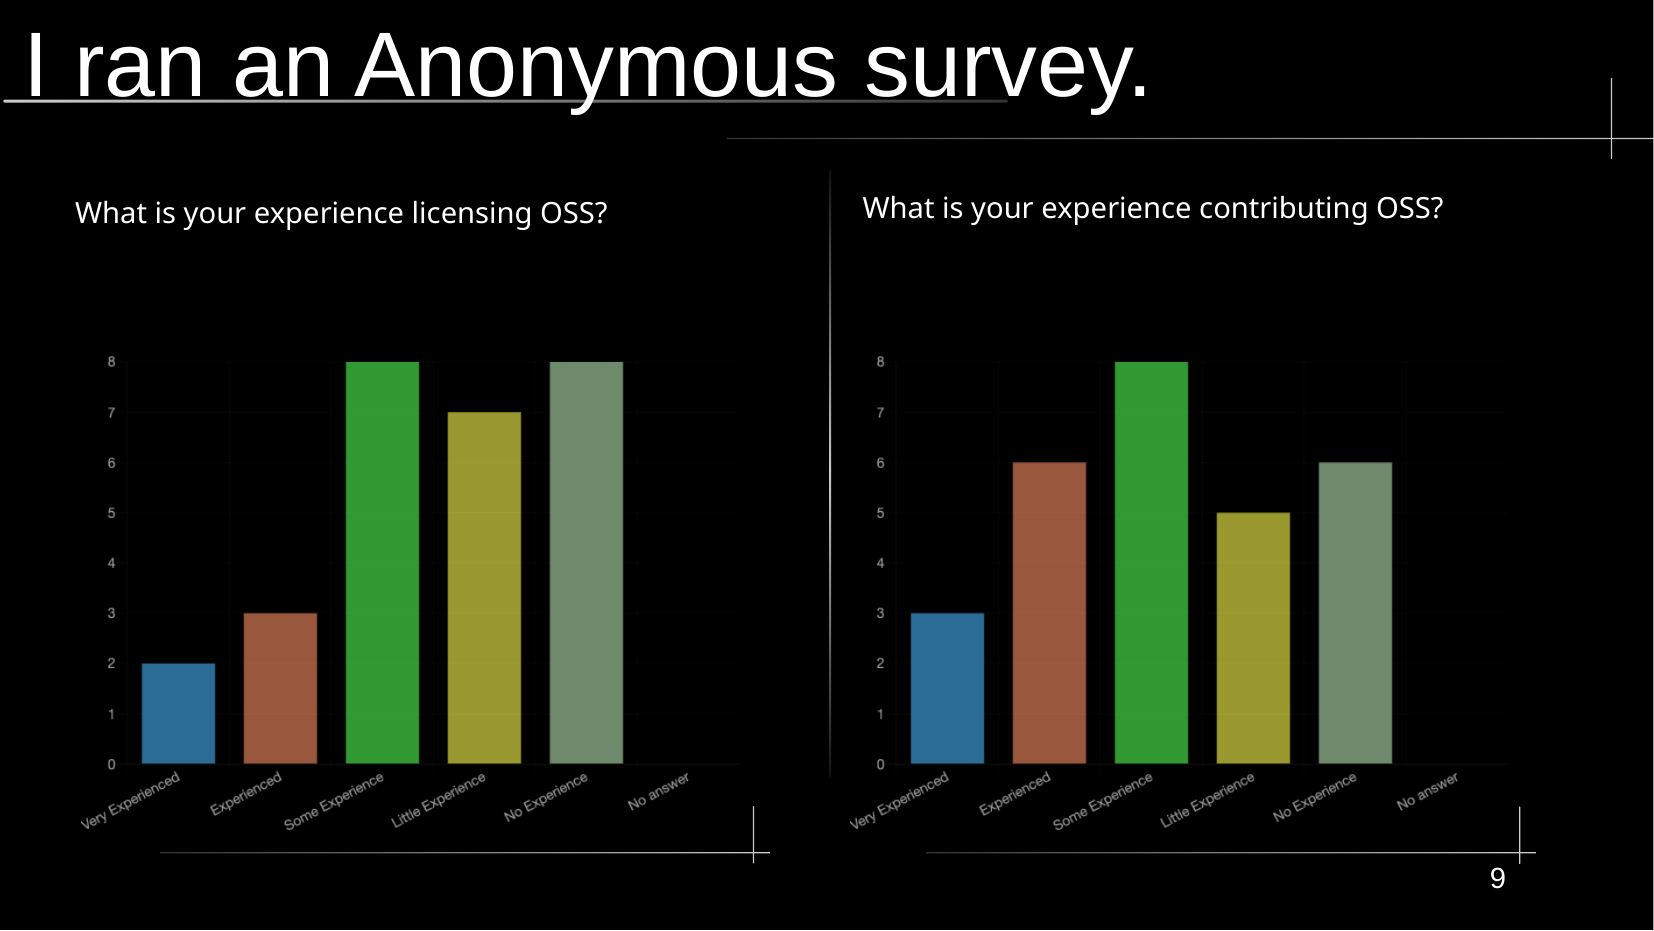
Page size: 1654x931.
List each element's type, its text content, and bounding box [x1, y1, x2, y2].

title I ran an Anonymous survey. [23, 11, 1589, 119]
list What is your experience licensing OSS? [75, 192, 802, 451]
picture [81, 355, 743, 851]
picture [850, 355, 1512, 851]
list What is your experience contributing OSS? [862, 187, 1589, 445]
